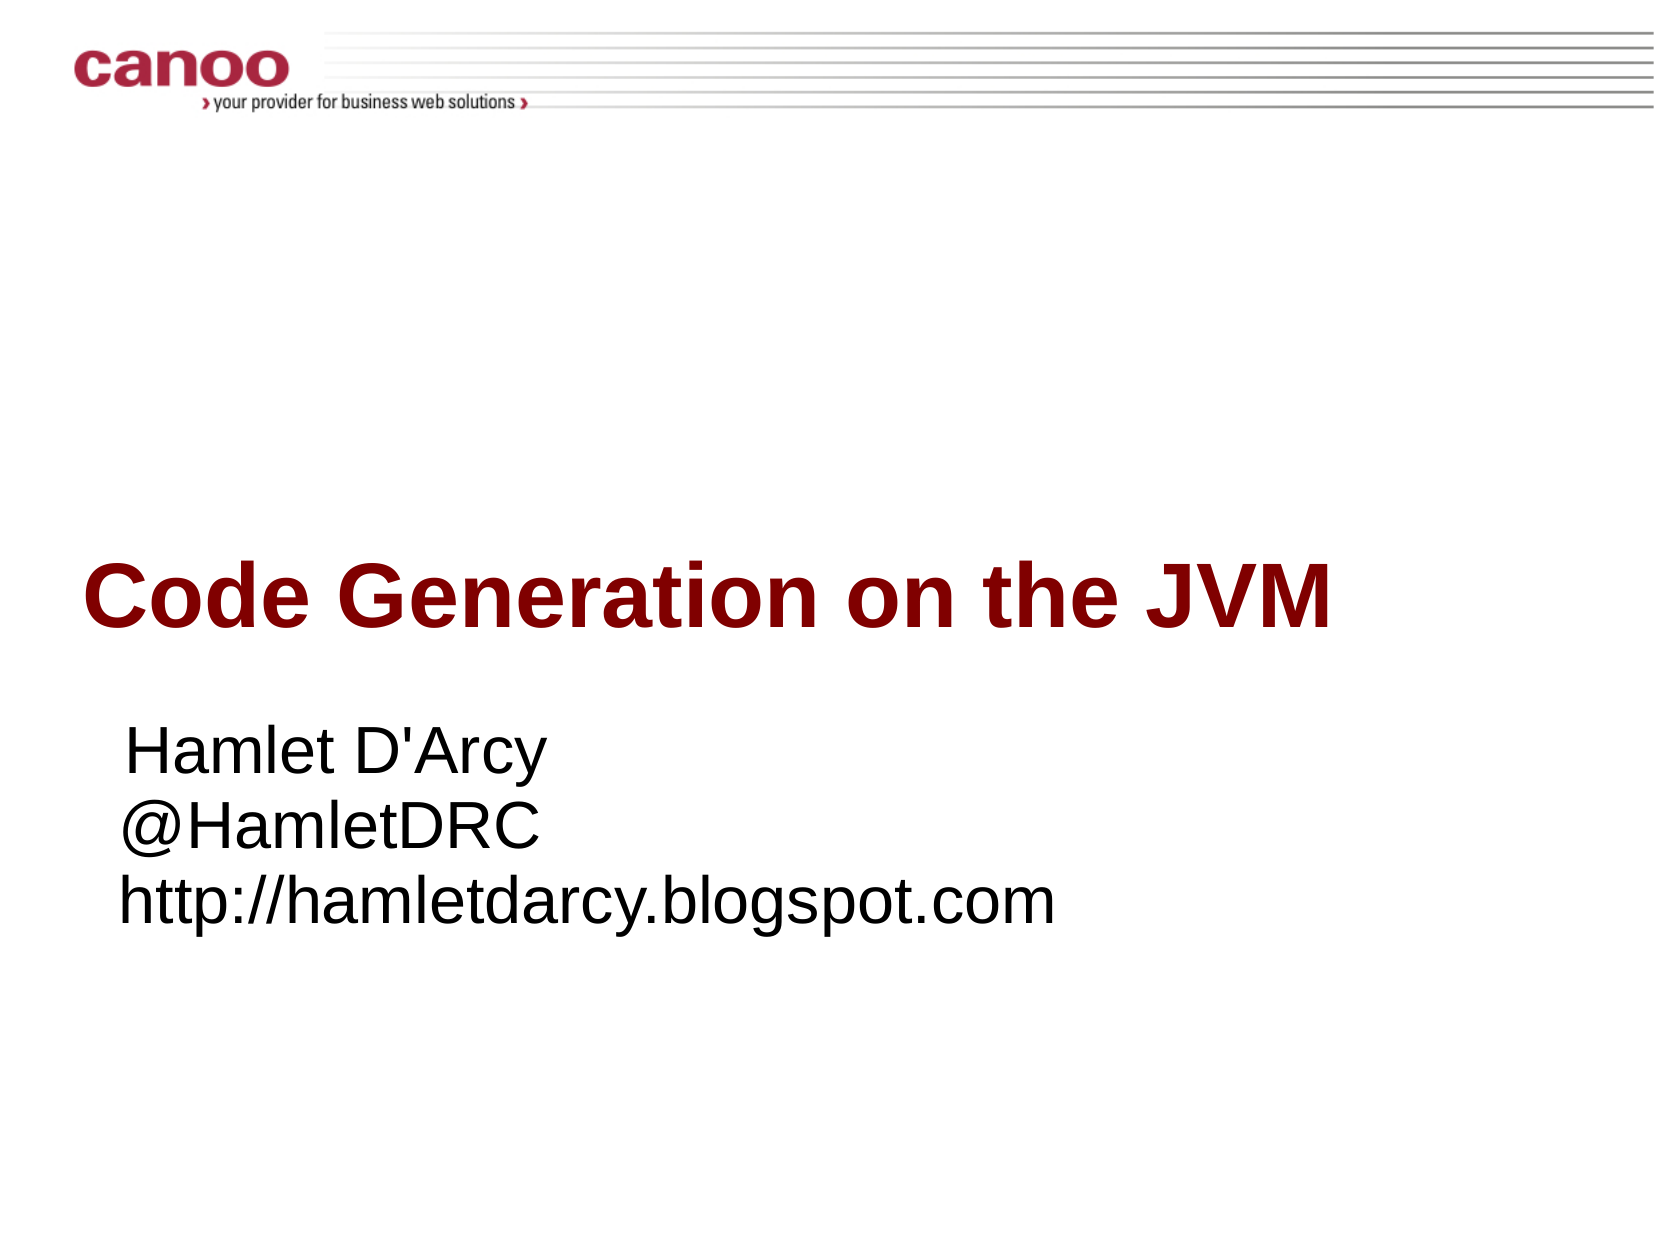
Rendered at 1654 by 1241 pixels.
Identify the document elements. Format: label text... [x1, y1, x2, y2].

picture [0, 0, 1654, 166]
title Code Generation on the JVM [82, 492, 100, 700]
subtitle Hamlet D'Arcy @HamletDRC http://hamletdarcy.blogspot.com [100, 416, 1589, 1235]
